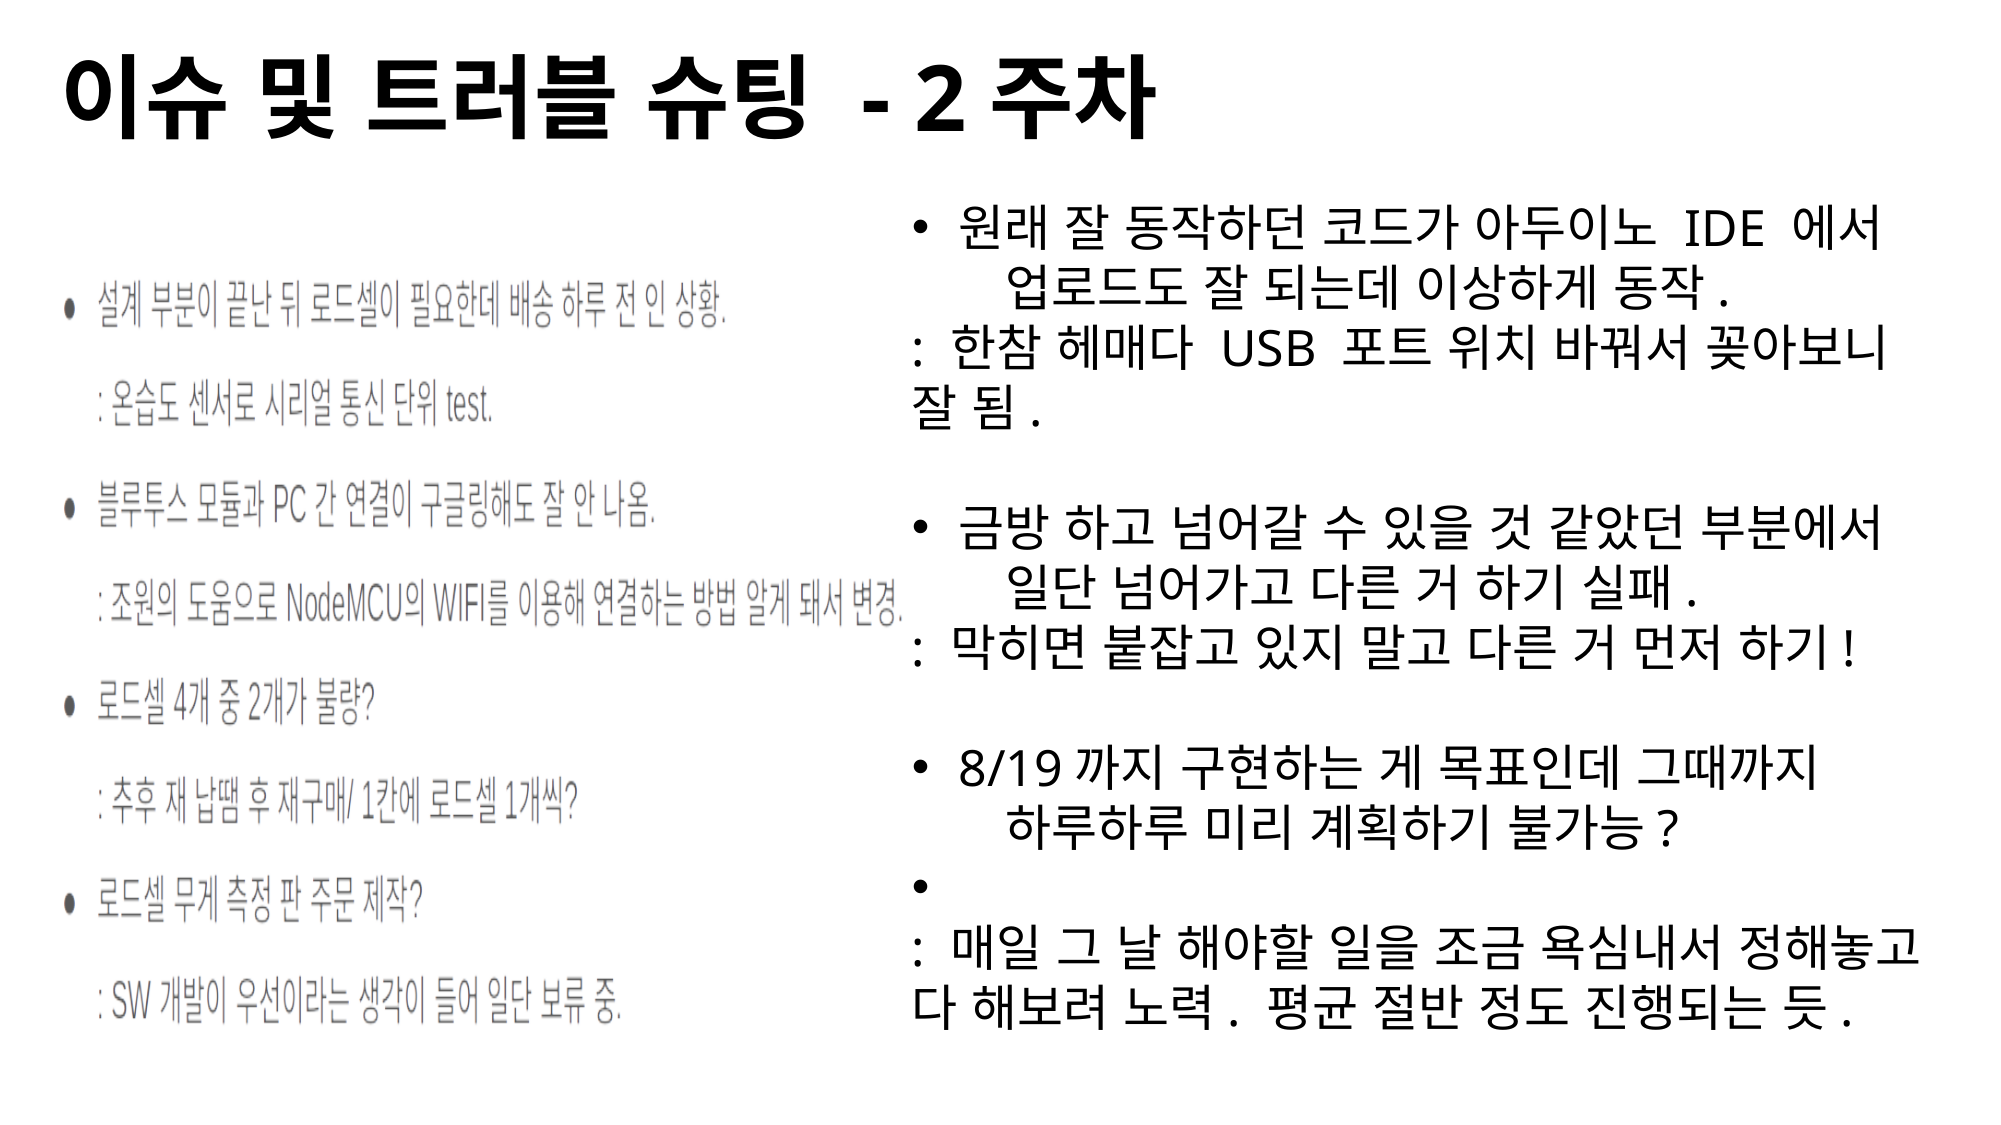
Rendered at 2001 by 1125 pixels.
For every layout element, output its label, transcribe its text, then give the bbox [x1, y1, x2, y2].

text_box 원래 잘 동작하던 코드가 아두이노 IDE 에서 업로드도 잘 되는데 이상하게 동작. : 한참 헤매다 USB 포트 위치 바꿔서 꽂아보니 잘 됨. 금방 하고 넘어갈 수 있을 것 같았던 부분에서 일단 넘어가고 다른 거 하기 실패. : 막히면 붙잡고 있지 말고 다른 거 먼저 하기! 8/19까지 구현하는 게 목표인데 그때까지 하루하루 미리 계획하기 불가능? : 매일 그 날 해야할 일을 조금 욕심내서 정해놓고 다 해보려 노력. 평균 절반 정도 진행되는 듯. [896, 189, 1957, 1113]
picture [39, 247, 896, 1053]
text_box 이슈 및 트러블 슈팅 - 2주차 [45, 32, 1362, 159]
